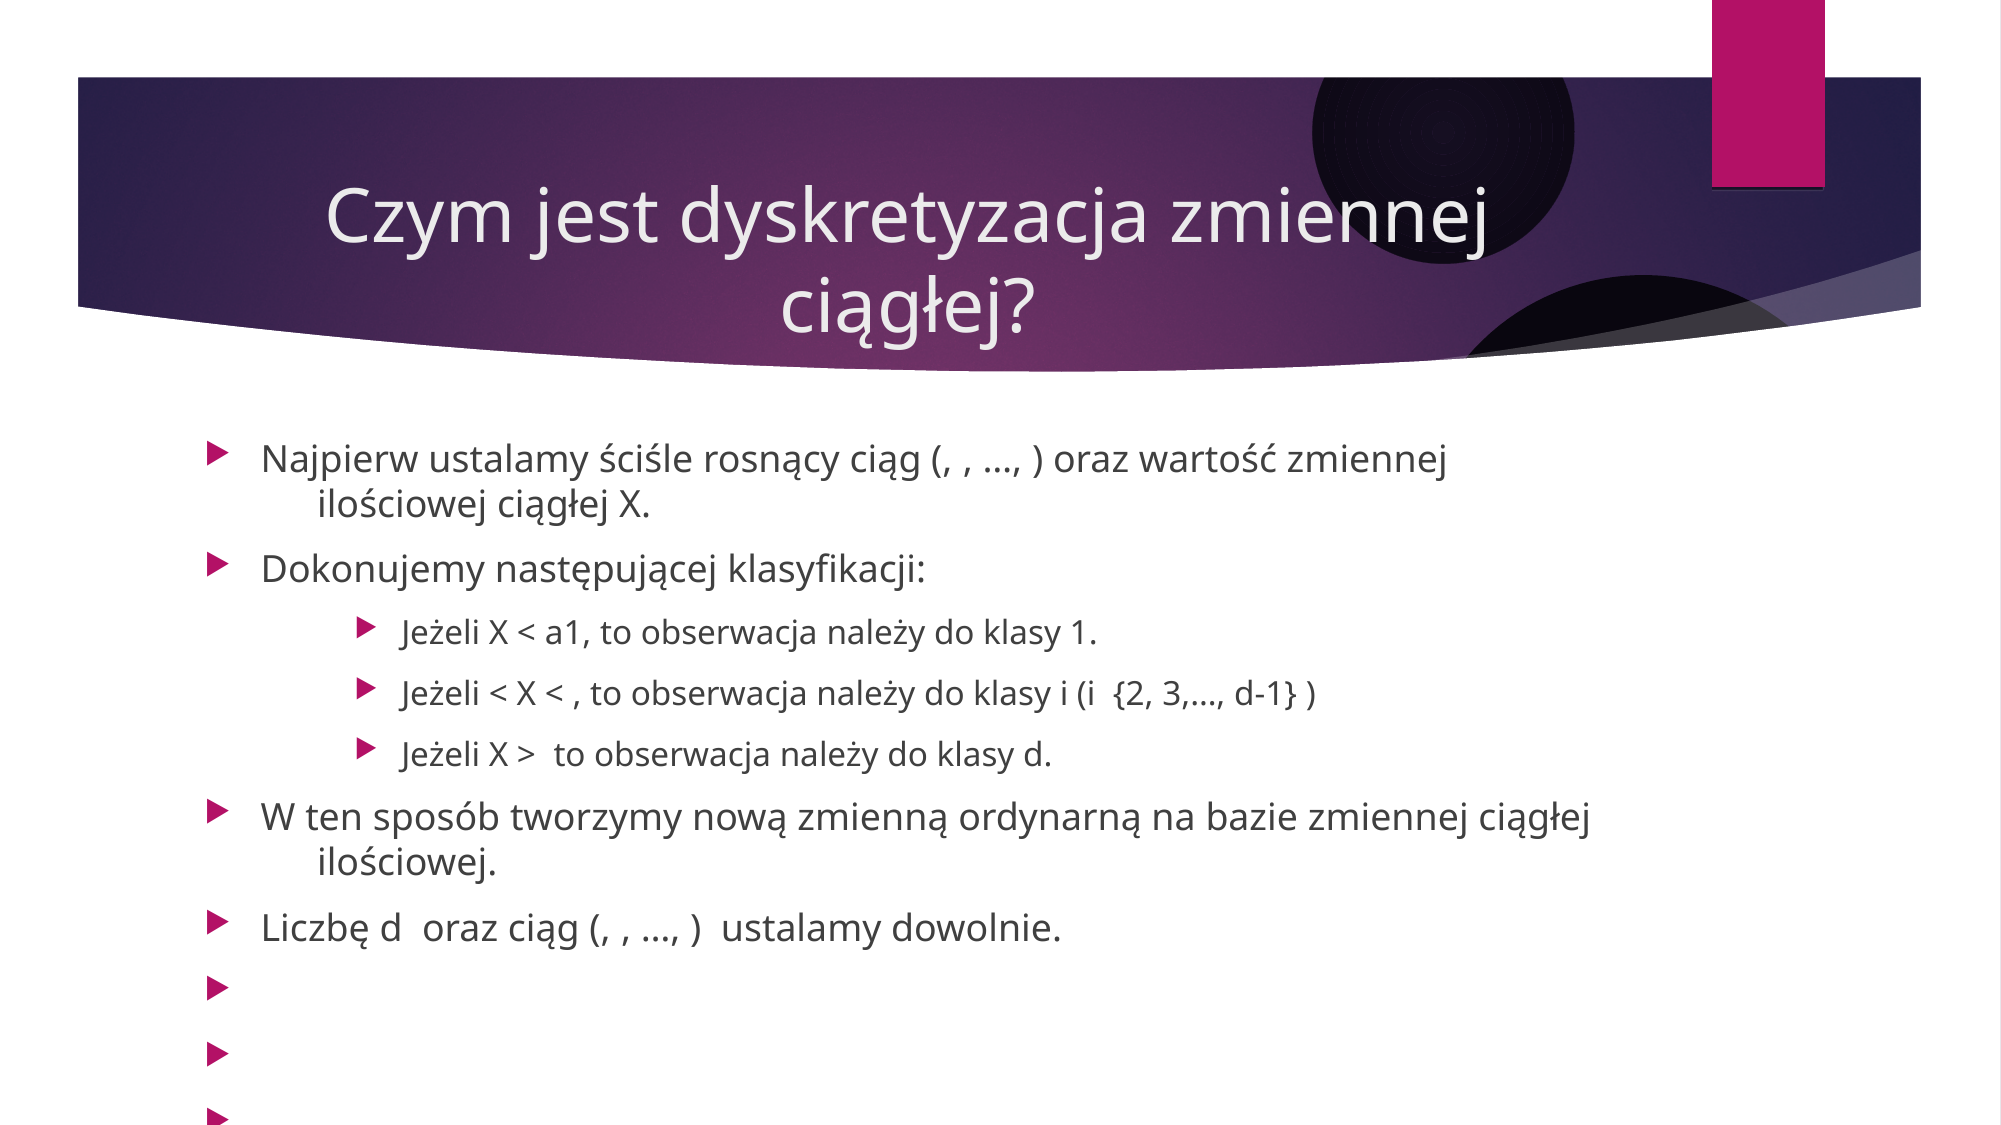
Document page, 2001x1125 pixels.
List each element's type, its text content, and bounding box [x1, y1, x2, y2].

title Czym jest dyskretyzacja zmiennej ciągłej? [189, 159, 1627, 276]
list Najpierw ustalamy ściśle rosnący ciąg (, , …, ) oraz wartość zmiennej ilościowej ciągłej X. Dokonujemy następującej klasyfikacji: Jeżeli X < a1, to obserwacja należy do klasy 1. Jeżeli < X < , to obserwacja należy do klasy i (i {2, 3,…, d-1} ) Jeżeli X > to obserwacja należy do klasy d. W ten sposób tworzymy nową zmienną ordynarną na bazie zmiennej ciągłej ilościowej. Liczbę d oraz ciąg (, , …, ) ustalamy dowolnie. [189, 427, 1638, 988]
